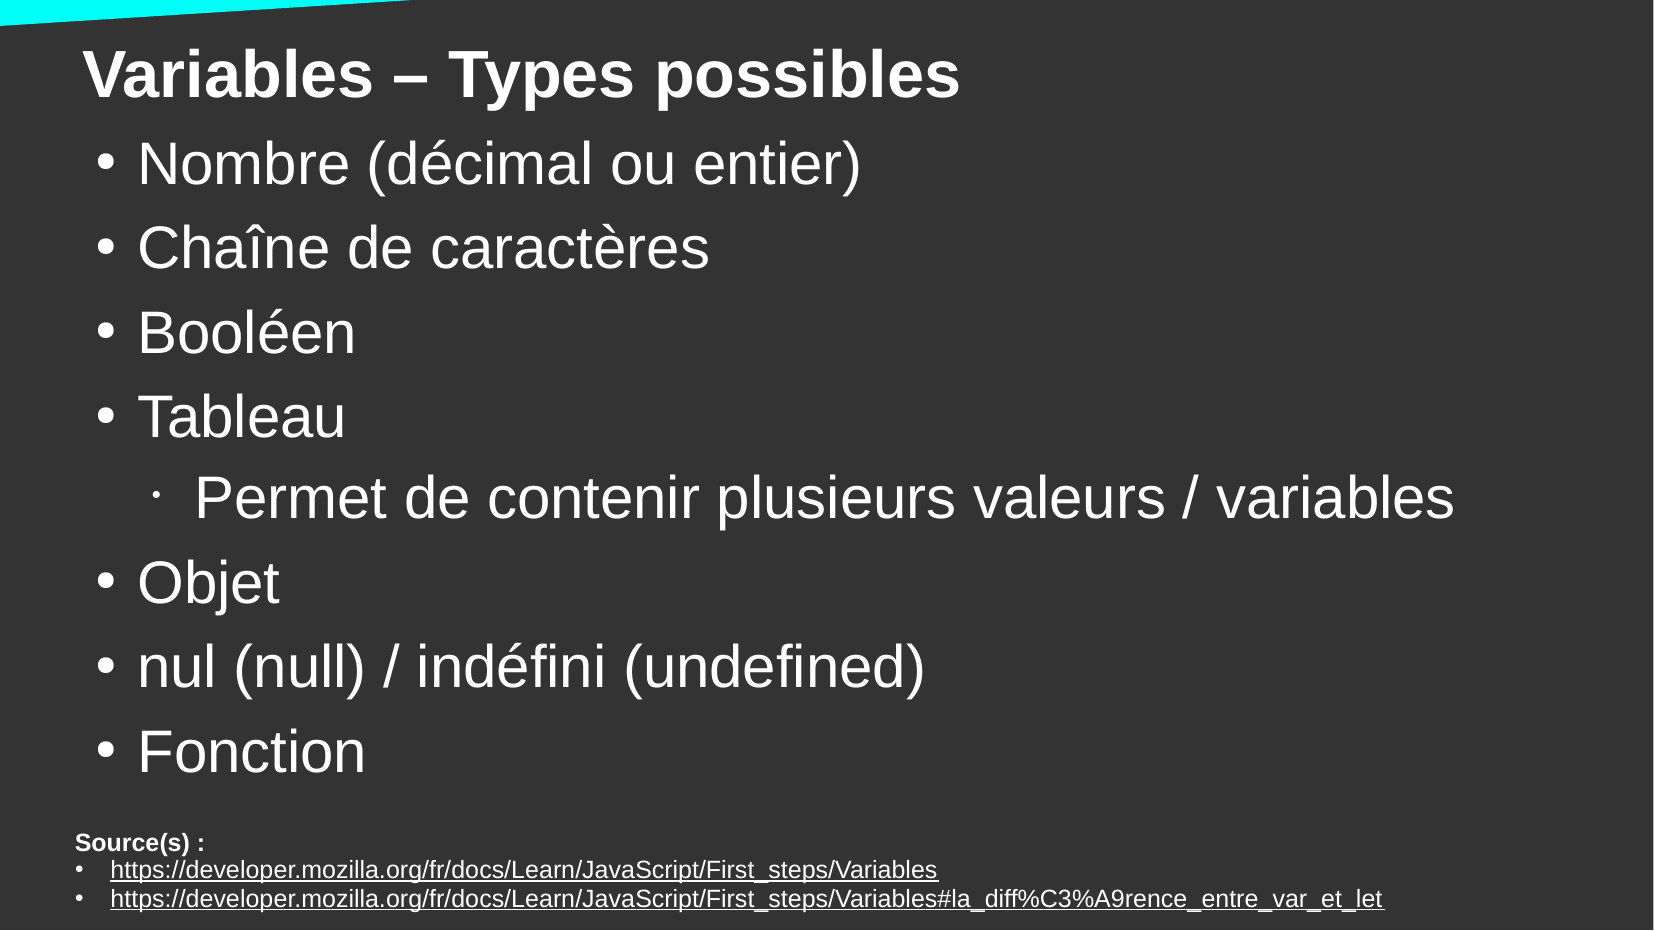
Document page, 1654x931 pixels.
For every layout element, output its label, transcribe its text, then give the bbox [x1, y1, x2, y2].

text_box Source(s) : https://developer.mozilla.org/fr/docs/Learn/JavaScript/First_steps/Variables https://developer.mozilla.org/fr/docs/Learn/JavaScript/First_steps/Variables#la_diff%C3%A9rence_entre_var_et_let [60, 820, 1583, 920]
text_box [0, 0, 413, 26]
title Variables – Types possibles [82, 37, 1571, 114]
list Nombre (décimal ou entier) Chaîne de caractères Booléen Tableau Permet de contenir plusieurs valeurs / variables Objet nul (null) / indéfini (undefined) Fonction [80, 129, 1620, 792]
